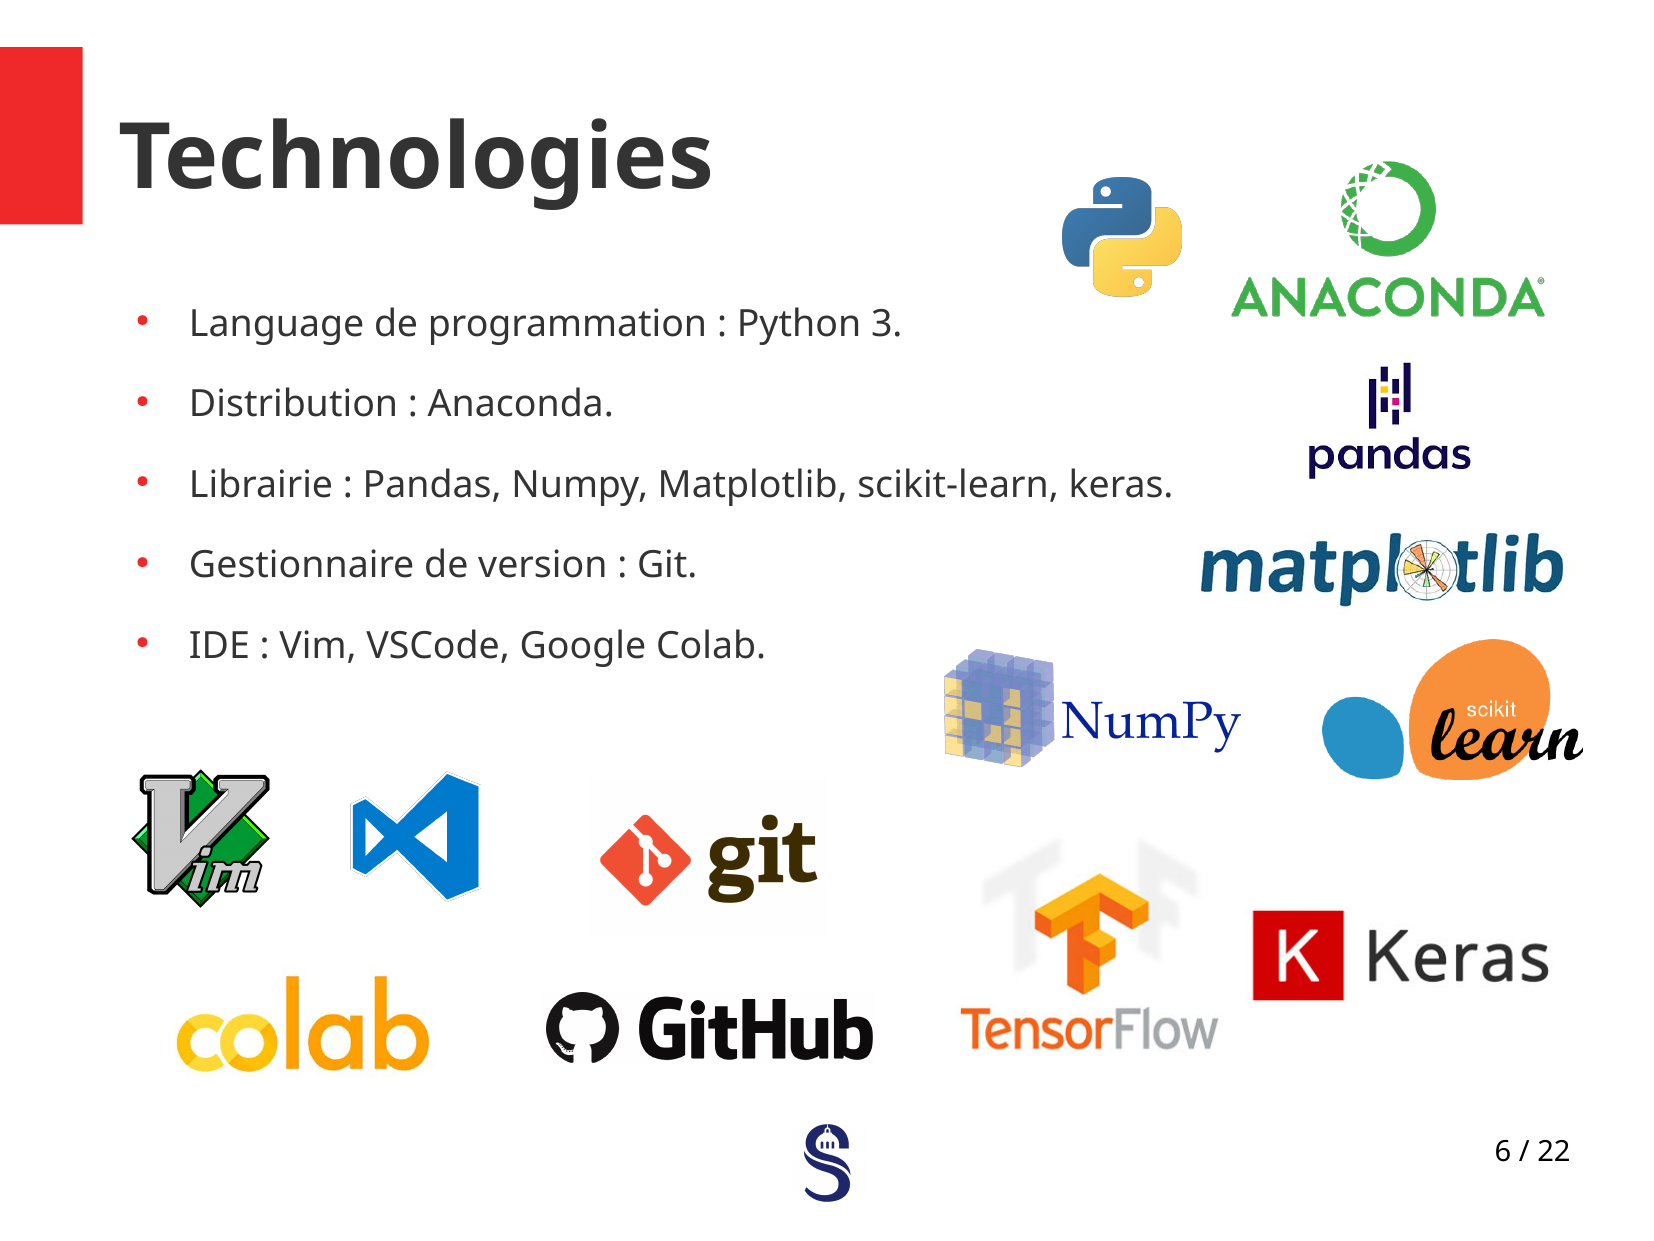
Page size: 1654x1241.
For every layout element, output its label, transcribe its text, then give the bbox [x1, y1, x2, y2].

picture [141, 956, 464, 1099]
picture [1322, 639, 1583, 780]
picture [129, 767, 272, 910]
picture [1228, 158, 1550, 319]
picture [1062, 177, 1182, 297]
picture [944, 649, 1241, 767]
list Language de programmation : Python 3. Distribution : Anaconda. Librairie : Pandas, Numpy, Matplotlib, scikit-learn, keras. Gestionnaire de version : Git. IDE : Vim, VSCode, Google Colab. [118, 296, 1536, 1016]
picture [590, 779, 827, 937]
picture [1185, 321, 1583, 615]
picture [318, 764, 513, 910]
title Technologies [118, 49, 1571, 257]
picture [785, 1121, 869, 1205]
picture [543, 992, 875, 1063]
picture [956, 826, 1561, 1084]
